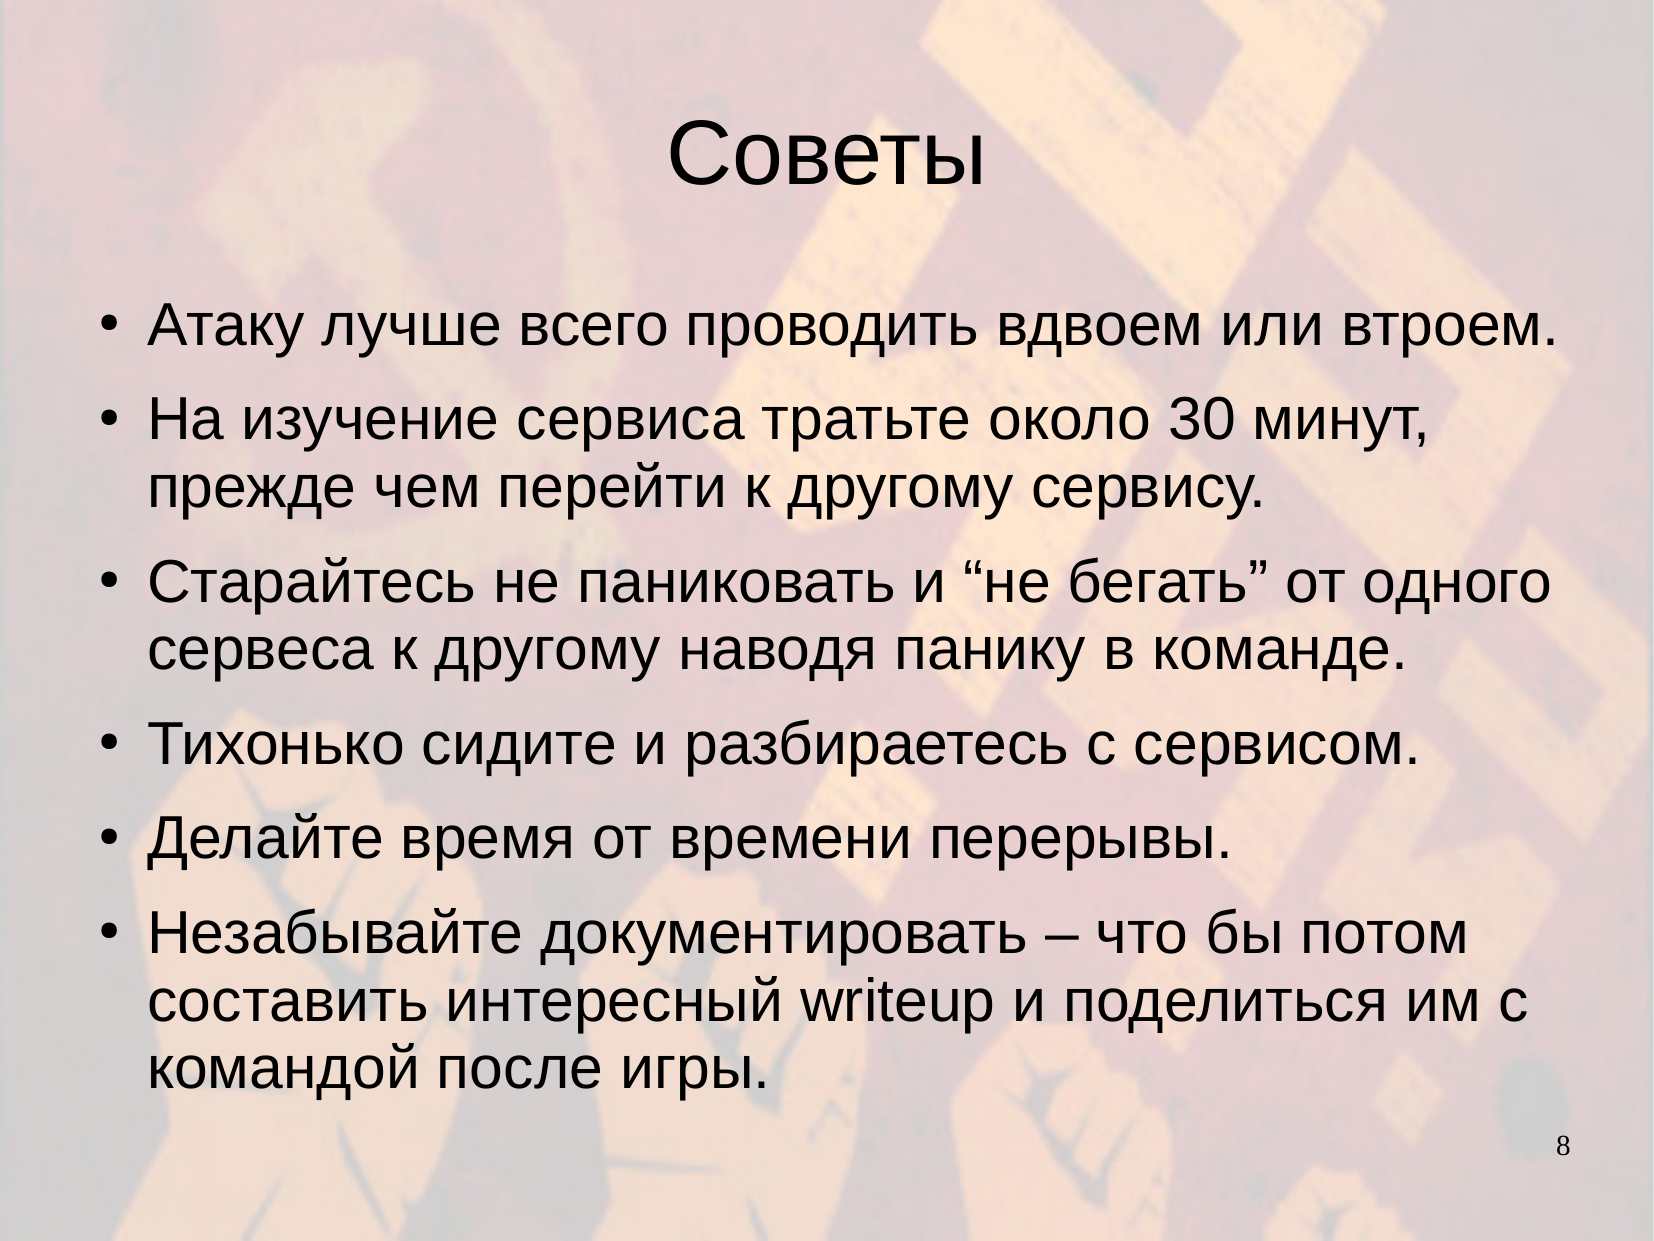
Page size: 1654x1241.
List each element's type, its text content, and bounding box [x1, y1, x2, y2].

title Советы [82, 49, 1571, 257]
list Атаку лучше всего проводить вдвоем или втроем. На изучение сервиса тратьте около 30 минут, прежде чем перейти к другому сервису. Старайтесь не паниковать и “не бегать” от одного сервеса к другому наводя панику в команде. Тихонько сидите и разбираетесь с сервисом. Делайте время от времени перерывы. Незабывайте документировать – что бы потом составить интересный writeup и поделиться им с командой после игры. [82, 290, 1571, 1171]
picture [0, 0, 1654, 1241]
